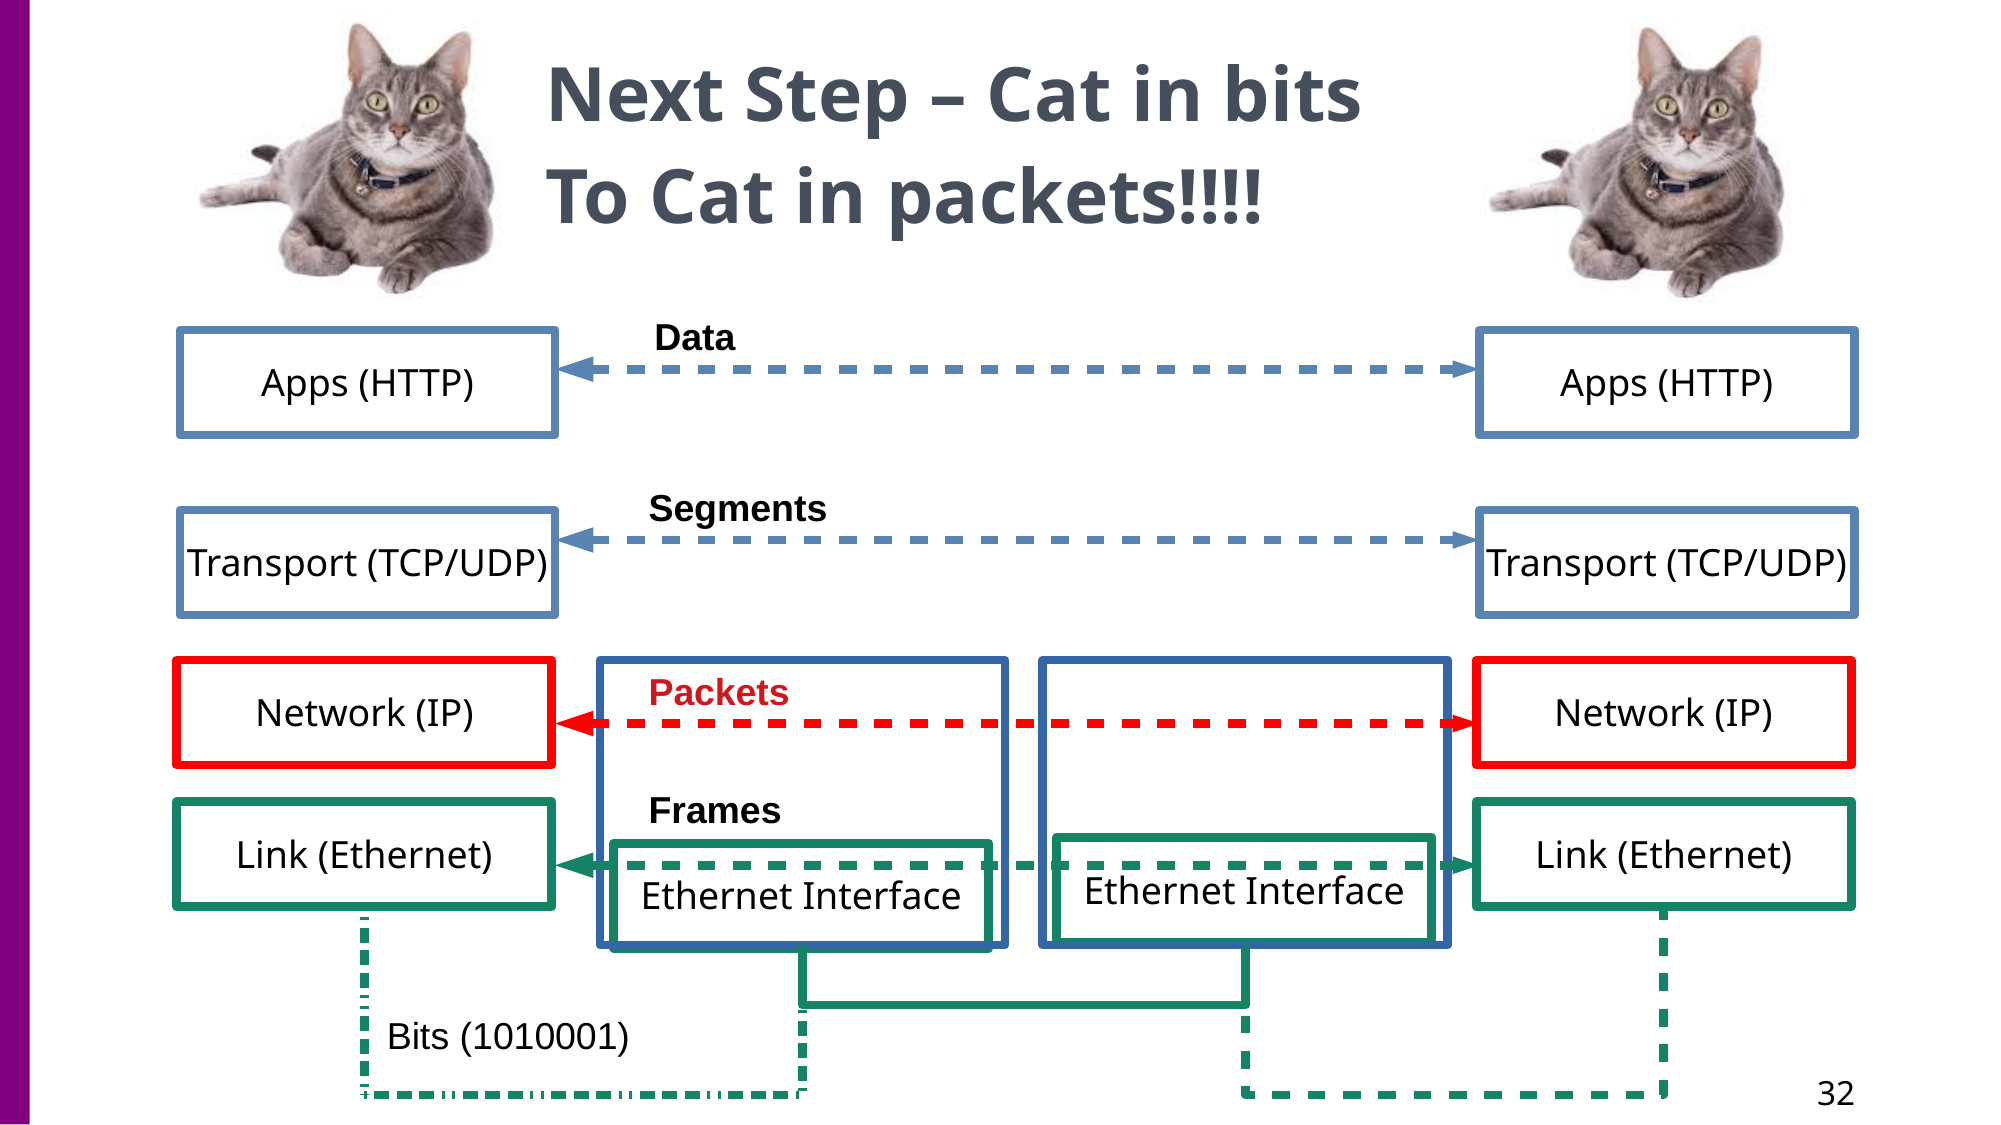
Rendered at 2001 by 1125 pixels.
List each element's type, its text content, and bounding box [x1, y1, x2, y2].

text_box Transport (TCP/UDP) [1479, 510, 1855, 616]
text_box Packets [633, 663, 805, 721]
text_box Transport (TCP/UDP) [180, 510, 556, 616]
text_box Next Step – Cat in bits To Cat in packets!!!! [530, 33, 1486, 308]
text_box Link (Ethernet) [1476, 801, 1852, 907]
text_box Link (Ethernet) [176, 801, 552, 907]
text_box Ethernet Interface [613, 843, 989, 941]
picture [1455, 14, 1880, 305]
text_box Apps (HTTP) [1479, 329, 1855, 436]
picture [165, 10, 590, 300]
text_box Data [639, 309, 751, 367]
text_box Network (IP) [176, 660, 552, 766]
text_box Frames [633, 781, 797, 839]
text_box Segments [633, 479, 843, 537]
text_box Ethernet Interface [1056, 837, 1432, 941]
text_box Network (IP) [1476, 660, 1852, 766]
text_box Apps (HTTP) [180, 329, 556, 436]
text_box Bits (1010001) [372, 1008, 646, 1066]
